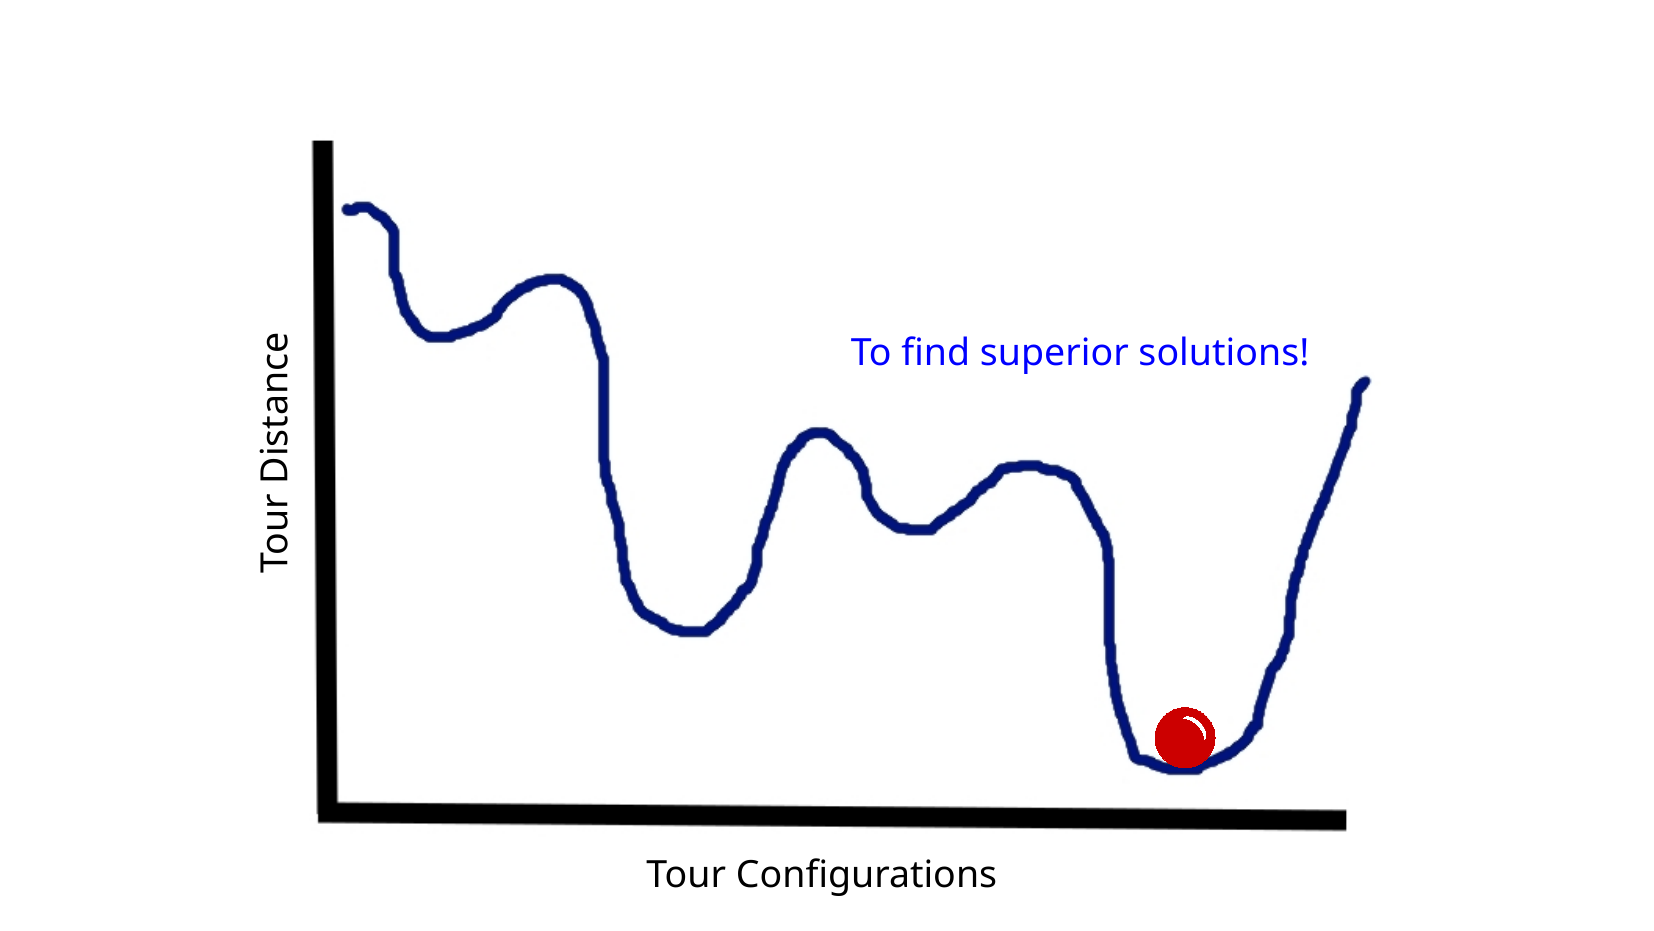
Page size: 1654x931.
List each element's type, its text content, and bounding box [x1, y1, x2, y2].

picture [298, 119, 1381, 841]
text_box [1155, 707, 1216, 768]
text_box Tour Configurations [631, 840, 1051, 903]
text_box To find superior solutions! [836, 318, 1351, 428]
text_box Tour Distance [240, 304, 303, 589]
